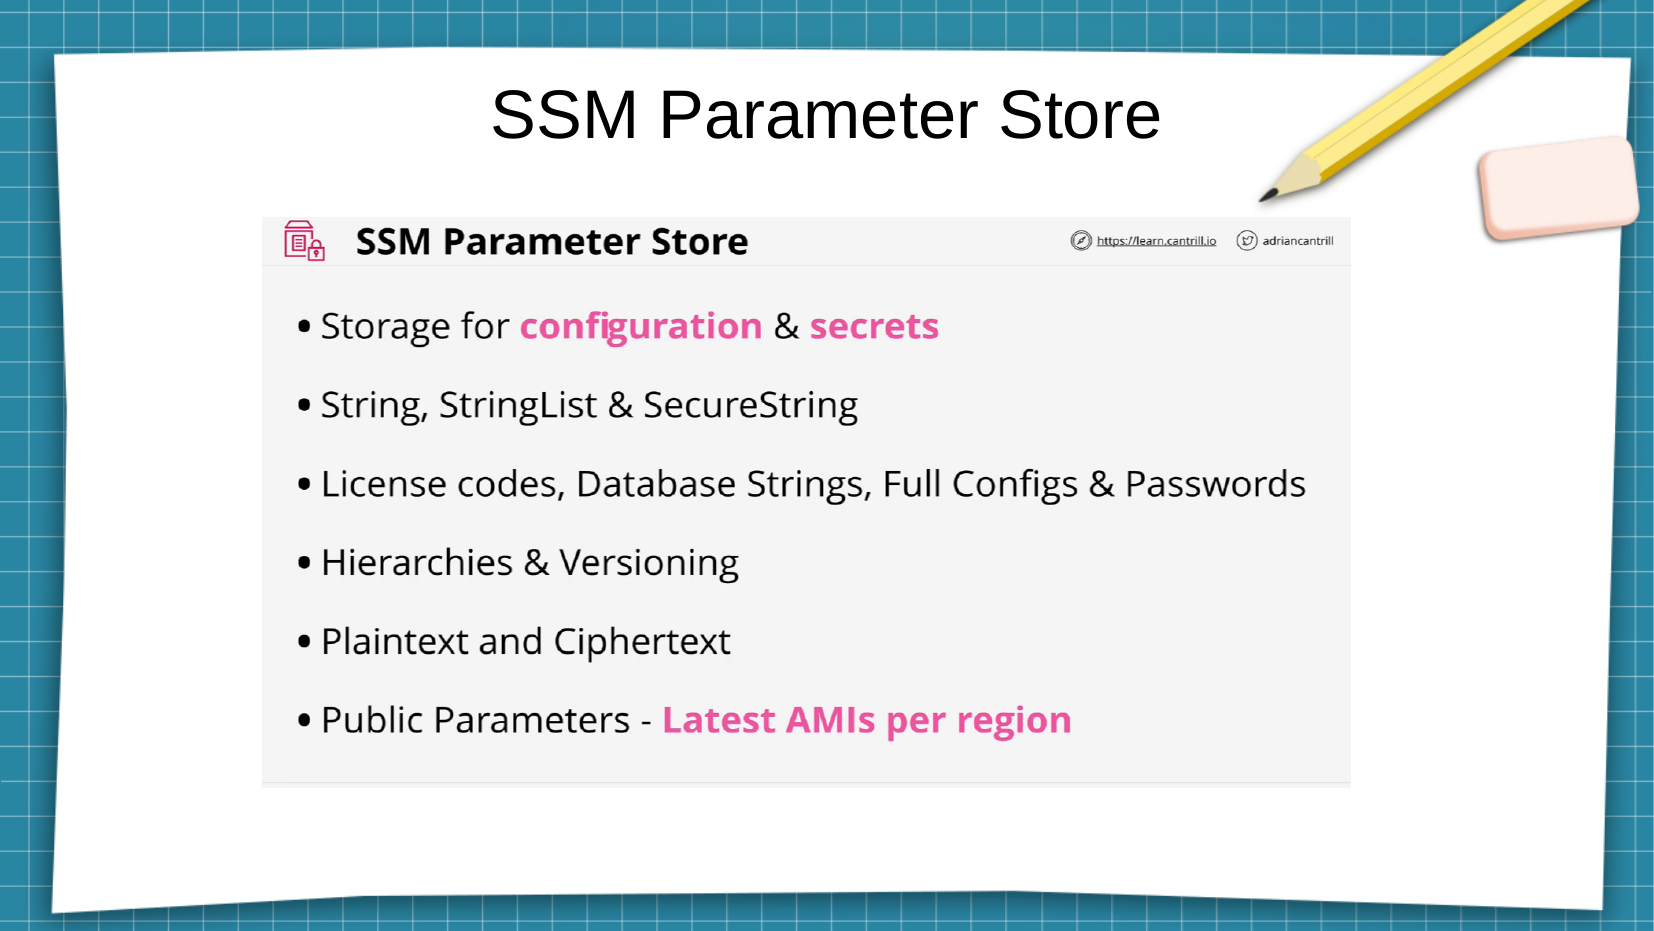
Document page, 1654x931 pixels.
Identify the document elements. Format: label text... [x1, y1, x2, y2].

picture [0, 0, 1654, 931]
title SSM Parameter Store [82, 37, 1571, 193]
